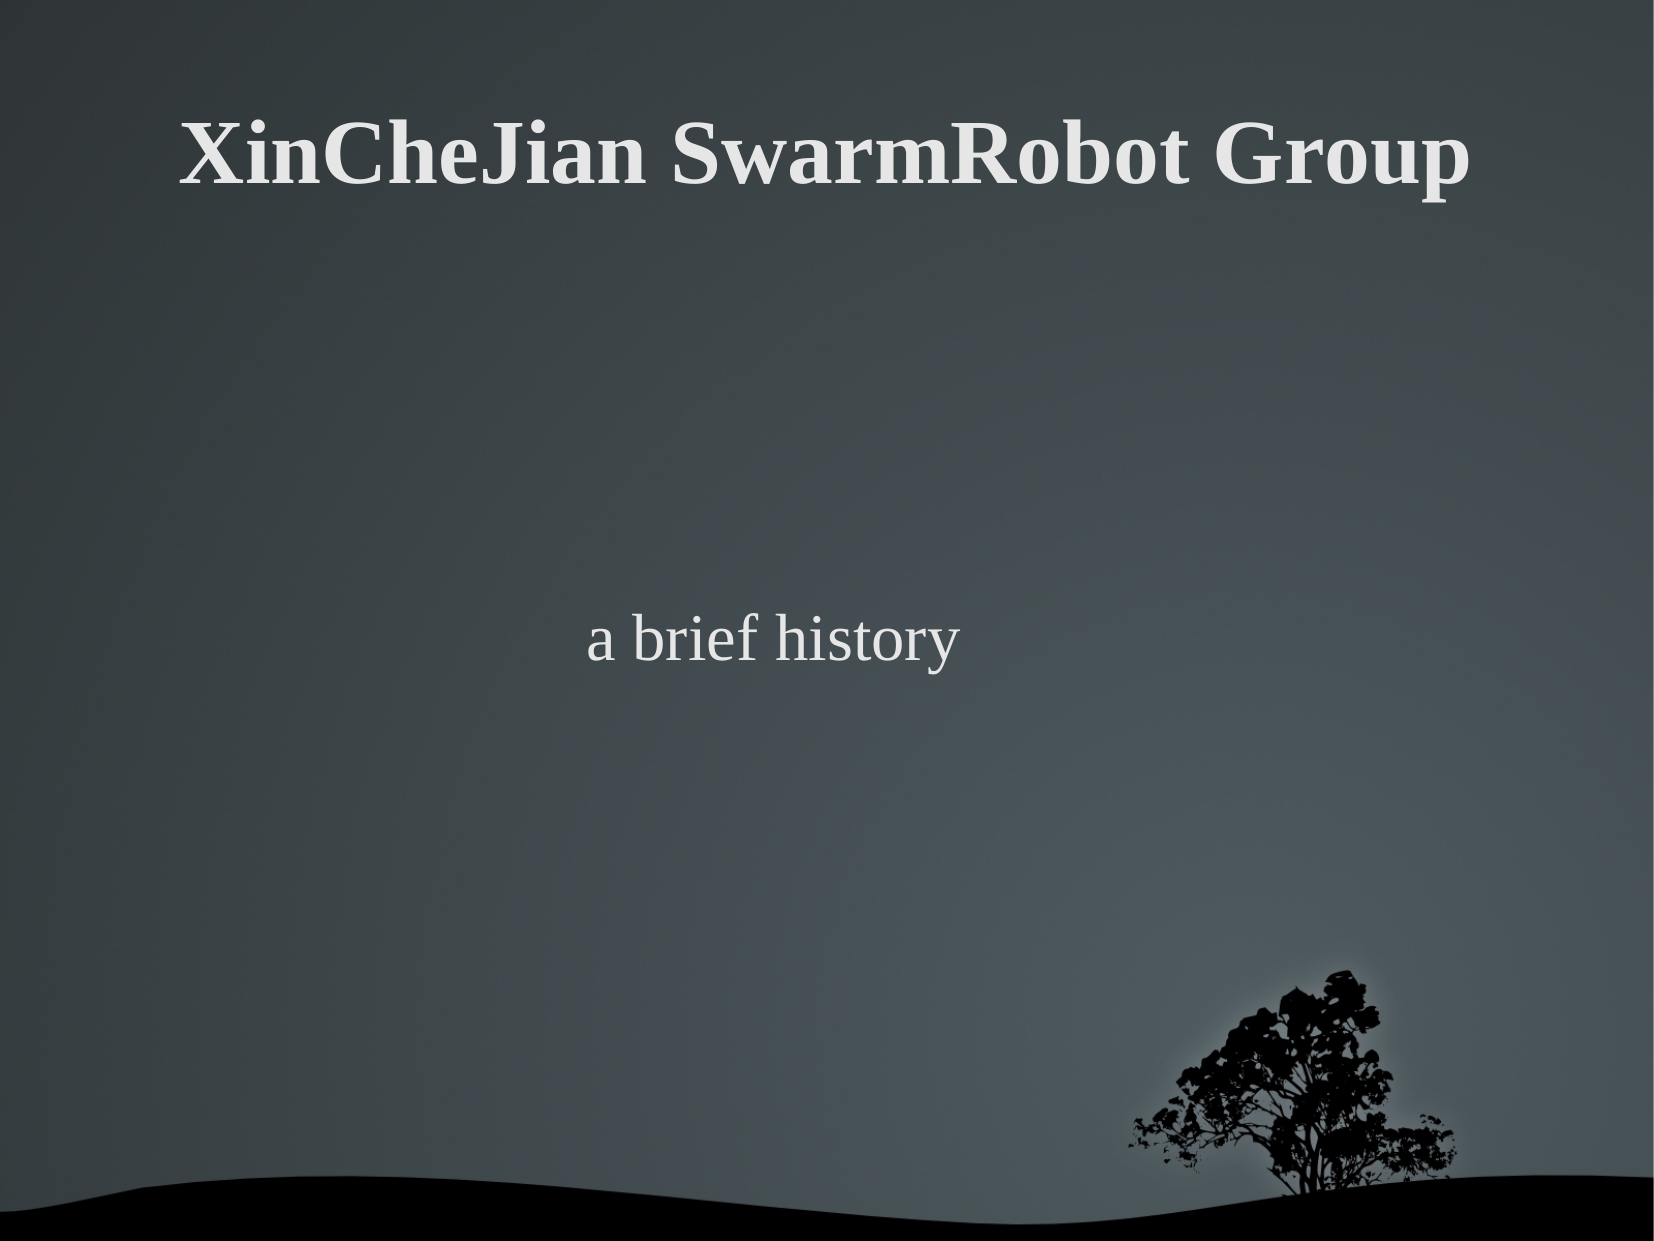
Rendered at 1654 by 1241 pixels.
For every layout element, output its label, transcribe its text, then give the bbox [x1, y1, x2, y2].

list a brief history [82, 290, 1571, 1109]
picture [0, 0, 1654, 1241]
title XinCheJian SwarmRobot Group [82, 49, 1571, 257]
